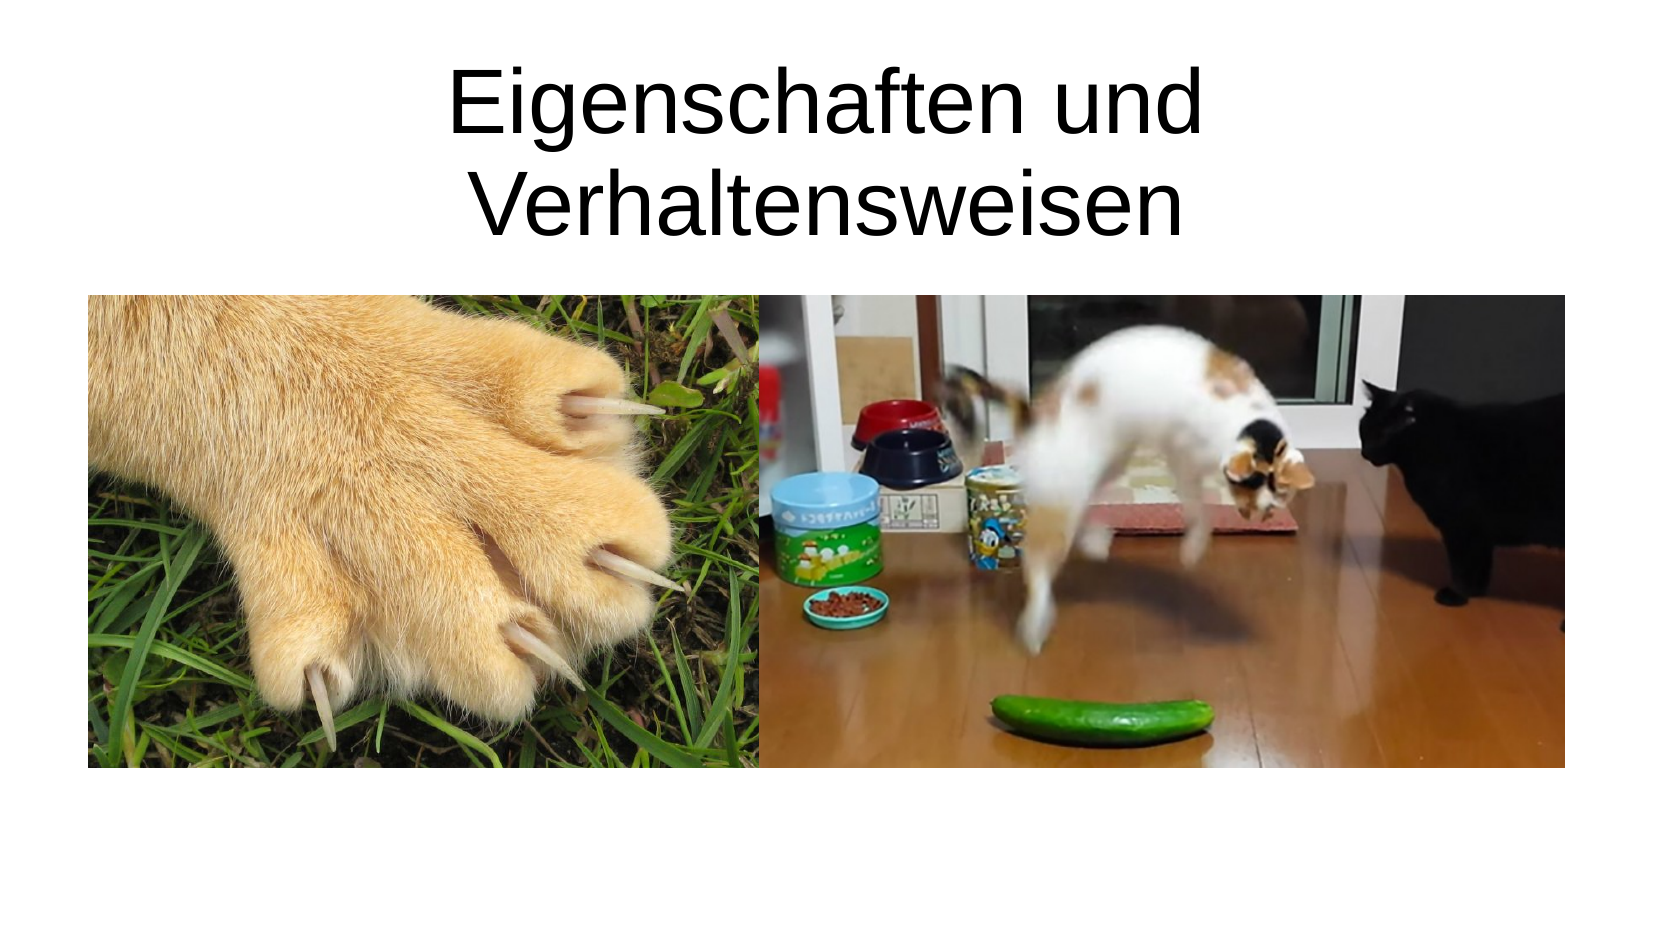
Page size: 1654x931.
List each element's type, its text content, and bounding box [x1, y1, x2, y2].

picture [88, 295, 1565, 768]
title Eigenschaften und Verhaltensweisen [82, 49, 1571, 257]
